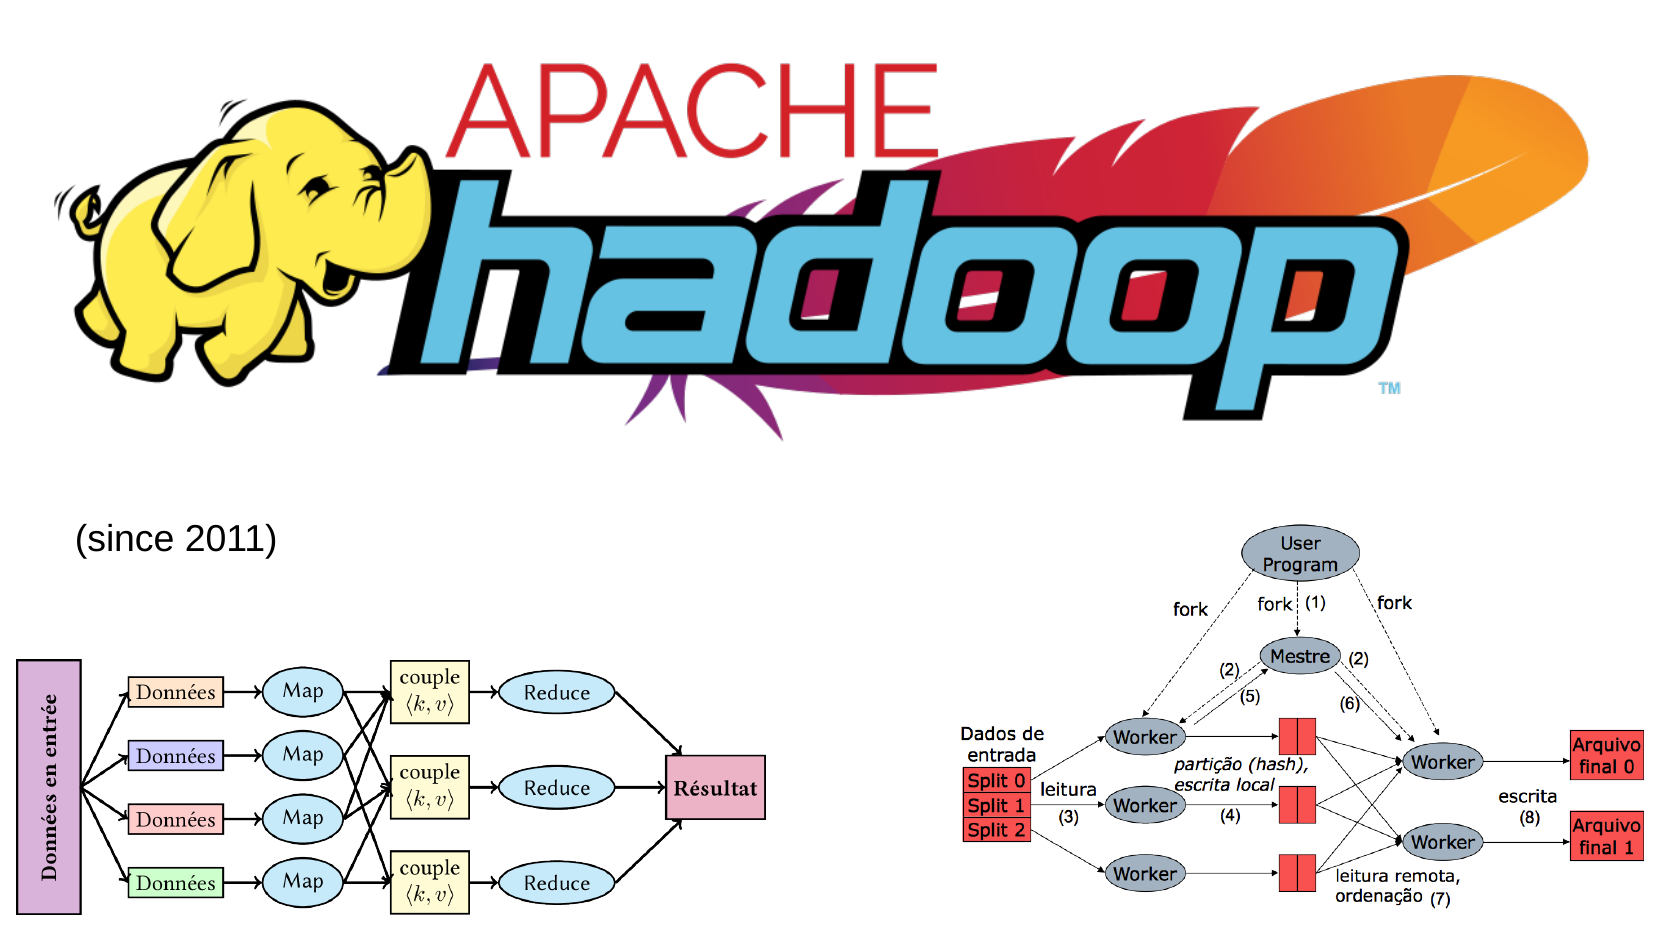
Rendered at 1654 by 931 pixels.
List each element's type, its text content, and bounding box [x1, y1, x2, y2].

picture [16, 659, 766, 916]
text_box (since 2011) [60, 510, 293, 567]
picture [945, 524, 1644, 930]
picture [0, 0, 1654, 496]
